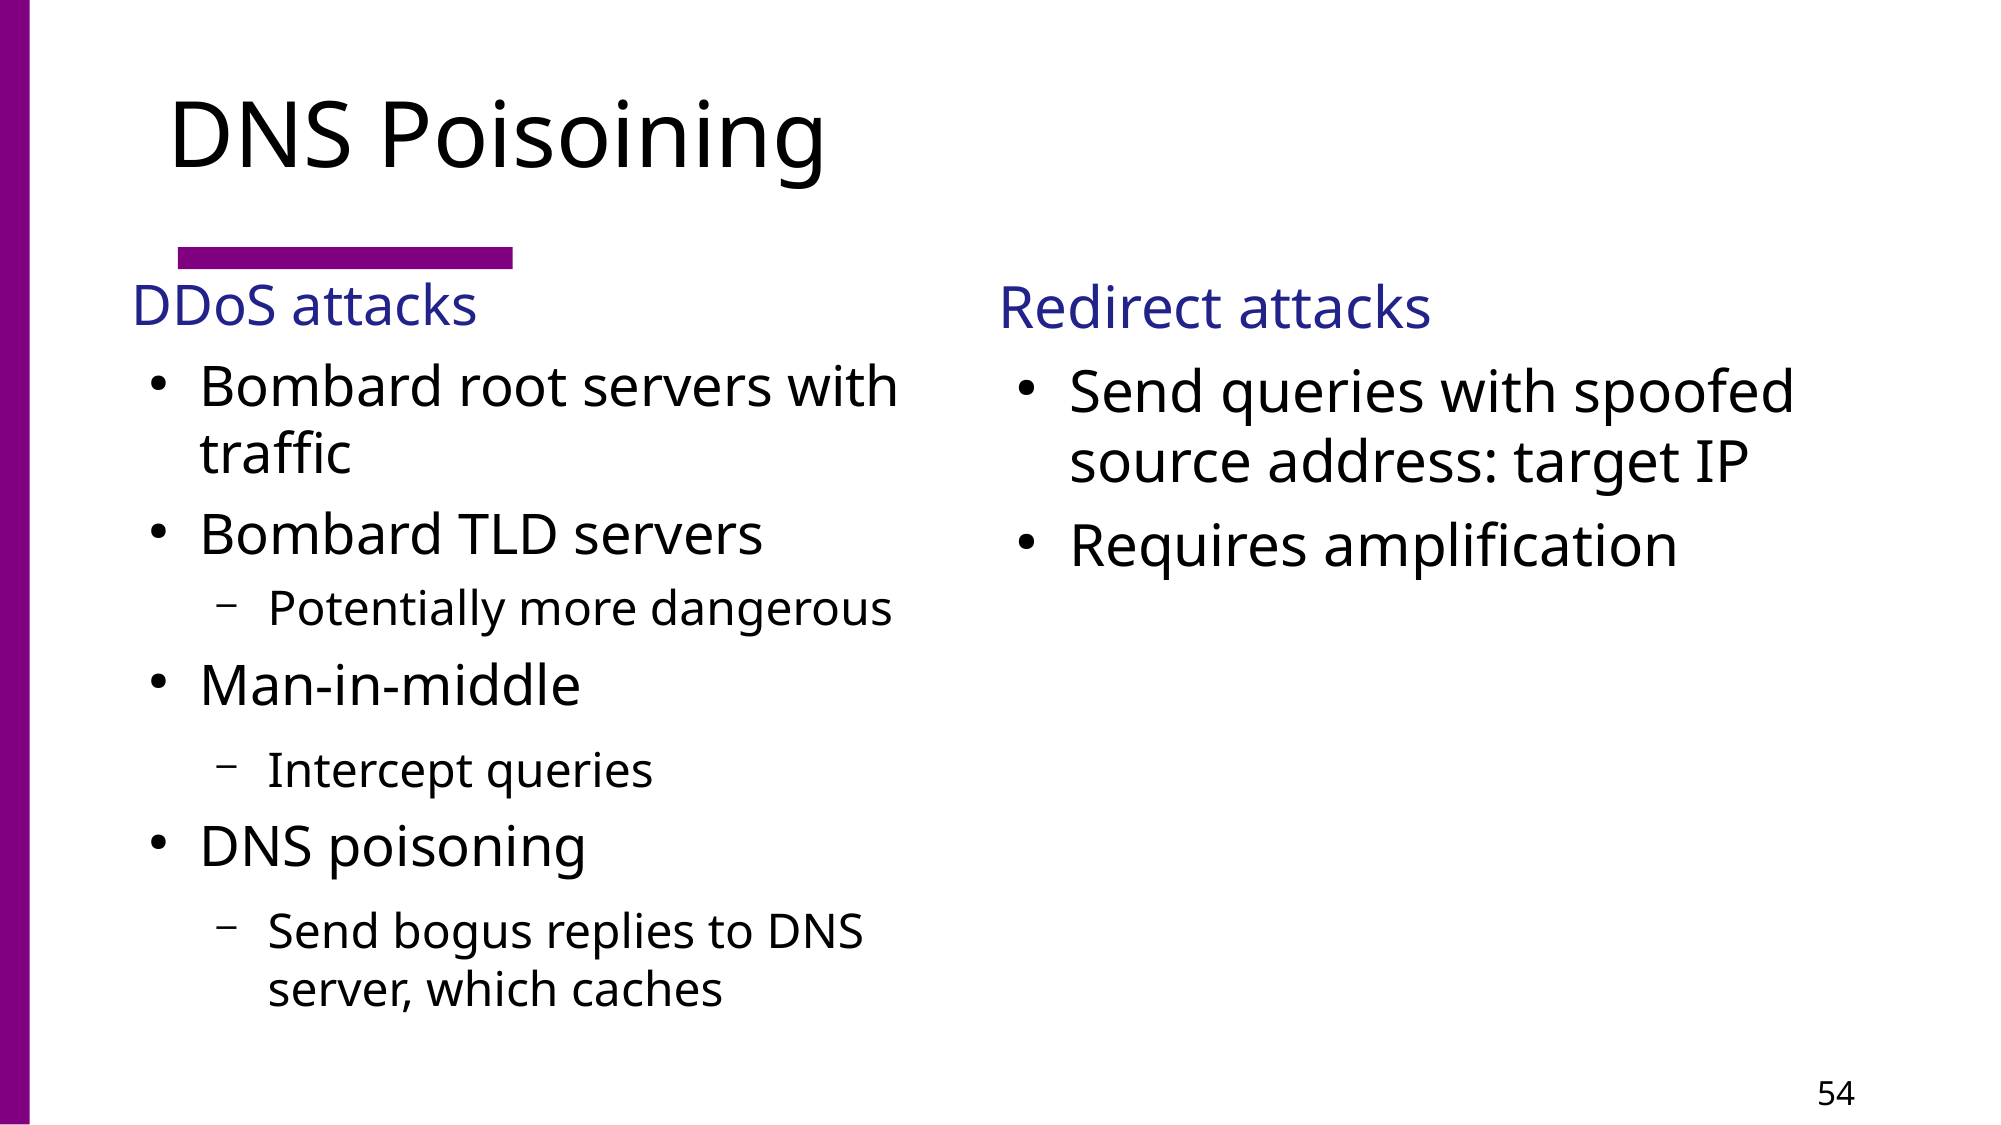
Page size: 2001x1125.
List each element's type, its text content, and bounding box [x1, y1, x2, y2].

title DNS Poisoining [116, 37, 1817, 225]
list DDoS attacks Bombard root servers with traffic Bombard TLD servers Potentially more dangerous Man-in-middle Intercept queries DNS poisoning Send bogus replies to DNS server, which caches [116, 262, 950, 1026]
list Redirect attacks Send queries with spoofed source address: target IP Requires amplification [983, 262, 1817, 1026]
